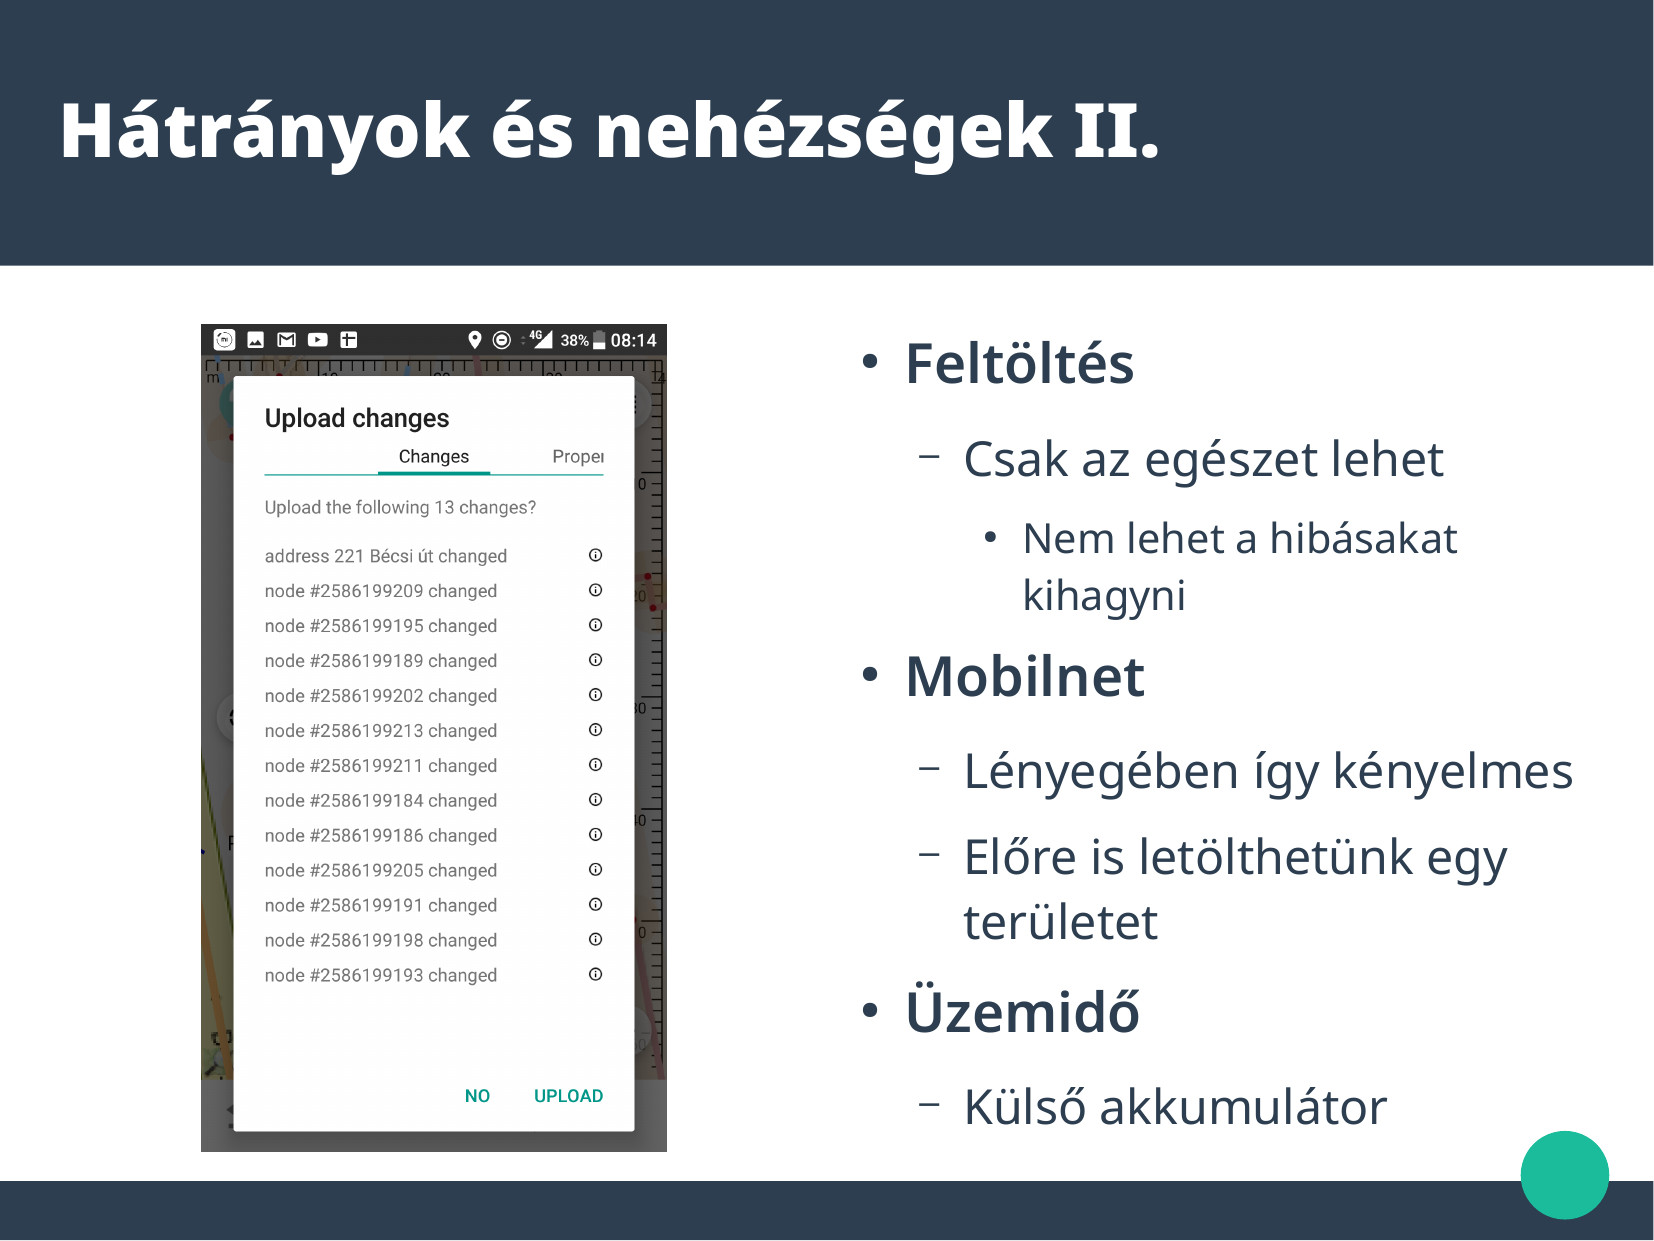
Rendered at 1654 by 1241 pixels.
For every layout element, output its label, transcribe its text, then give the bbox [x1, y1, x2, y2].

title Hátrányok és nehézségek II. [59, 49, 1595, 207]
picture [201, 324, 667, 1152]
list Feltöltés Csak az egészet lehet Nem lehet a hibásakat kihagyni Mobilnet Lényegében így kényelmes Előre is letölthetünk egy területet Üzemidő Külső akkumulátor [845, 324, 1596, 1152]
